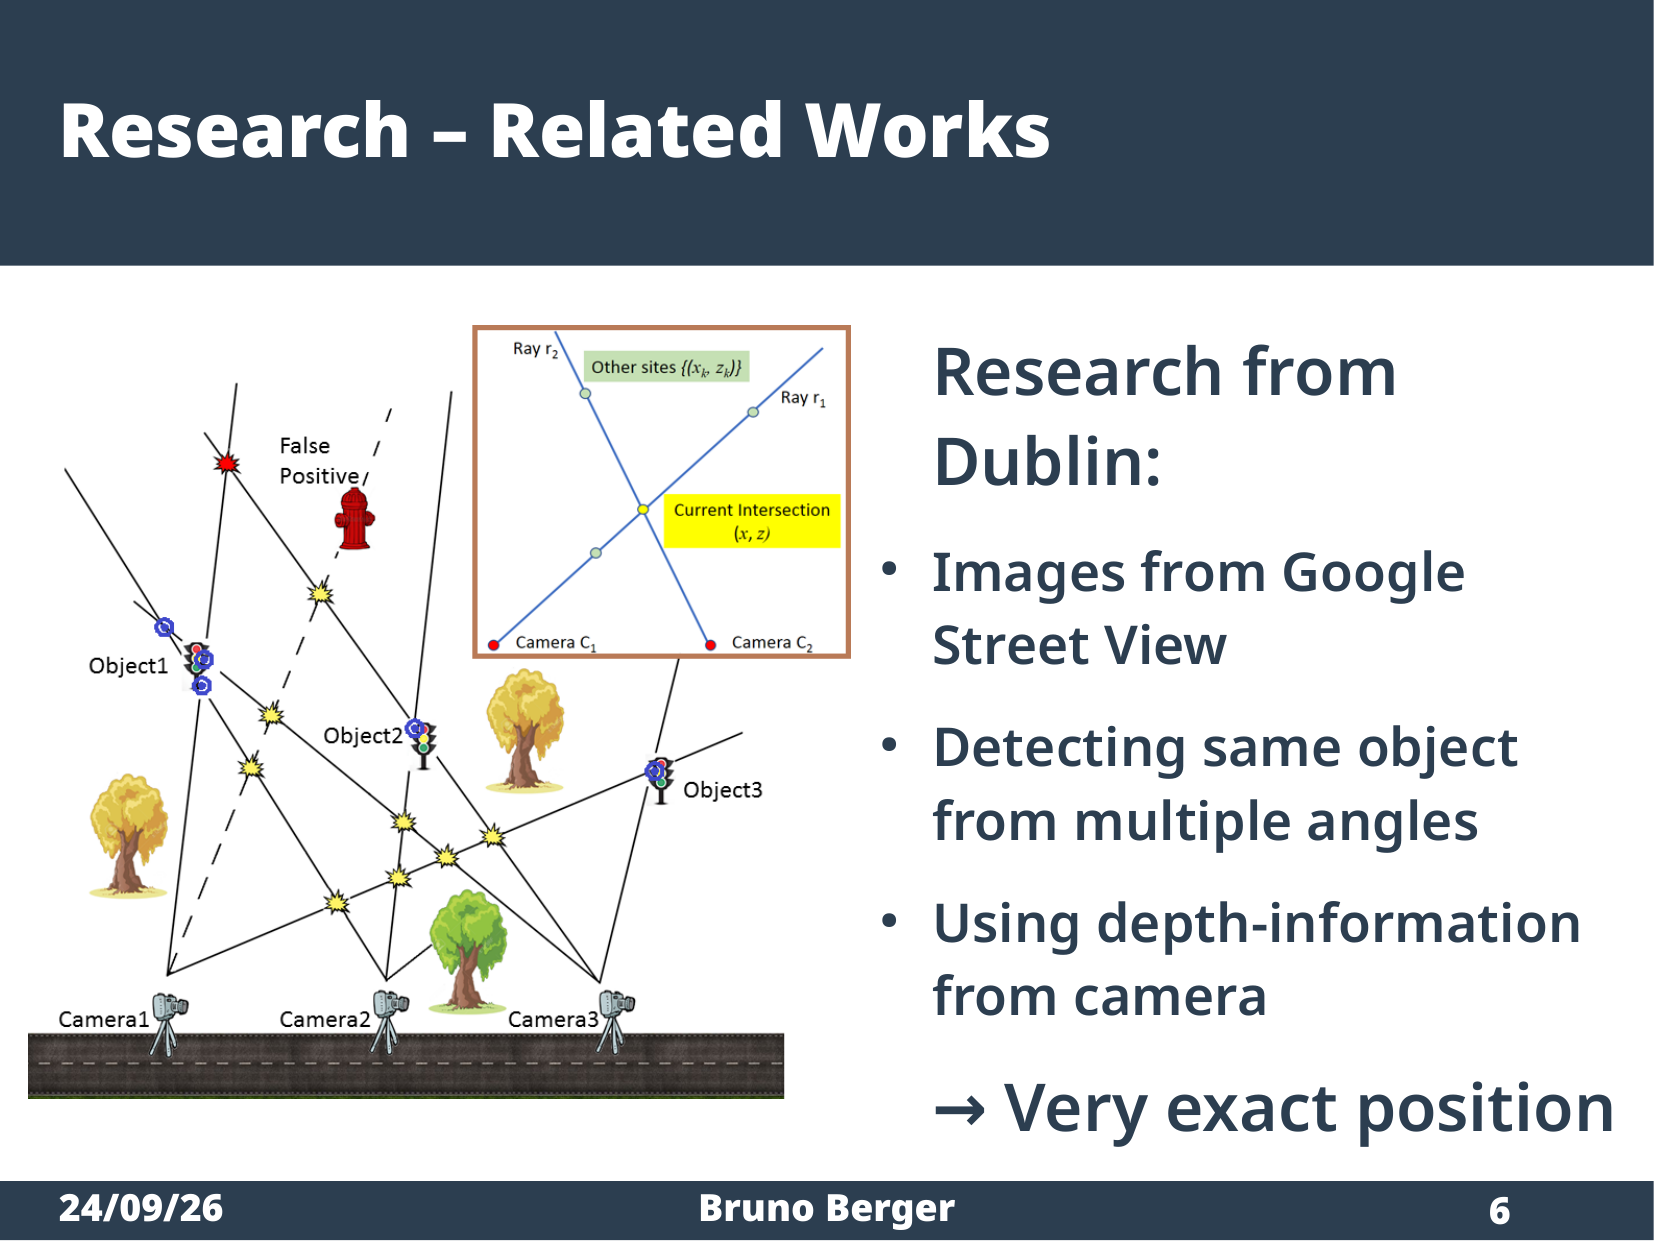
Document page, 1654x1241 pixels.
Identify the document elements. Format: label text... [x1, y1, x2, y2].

title Research – Related Works [59, 49, 1595, 207]
picture [28, 325, 851, 1099]
list Research from Dublin: Images from Google Street View Detecting same object from multiple angles Using depth-information from camera → Very exact position [862, 324, 1630, 1152]
